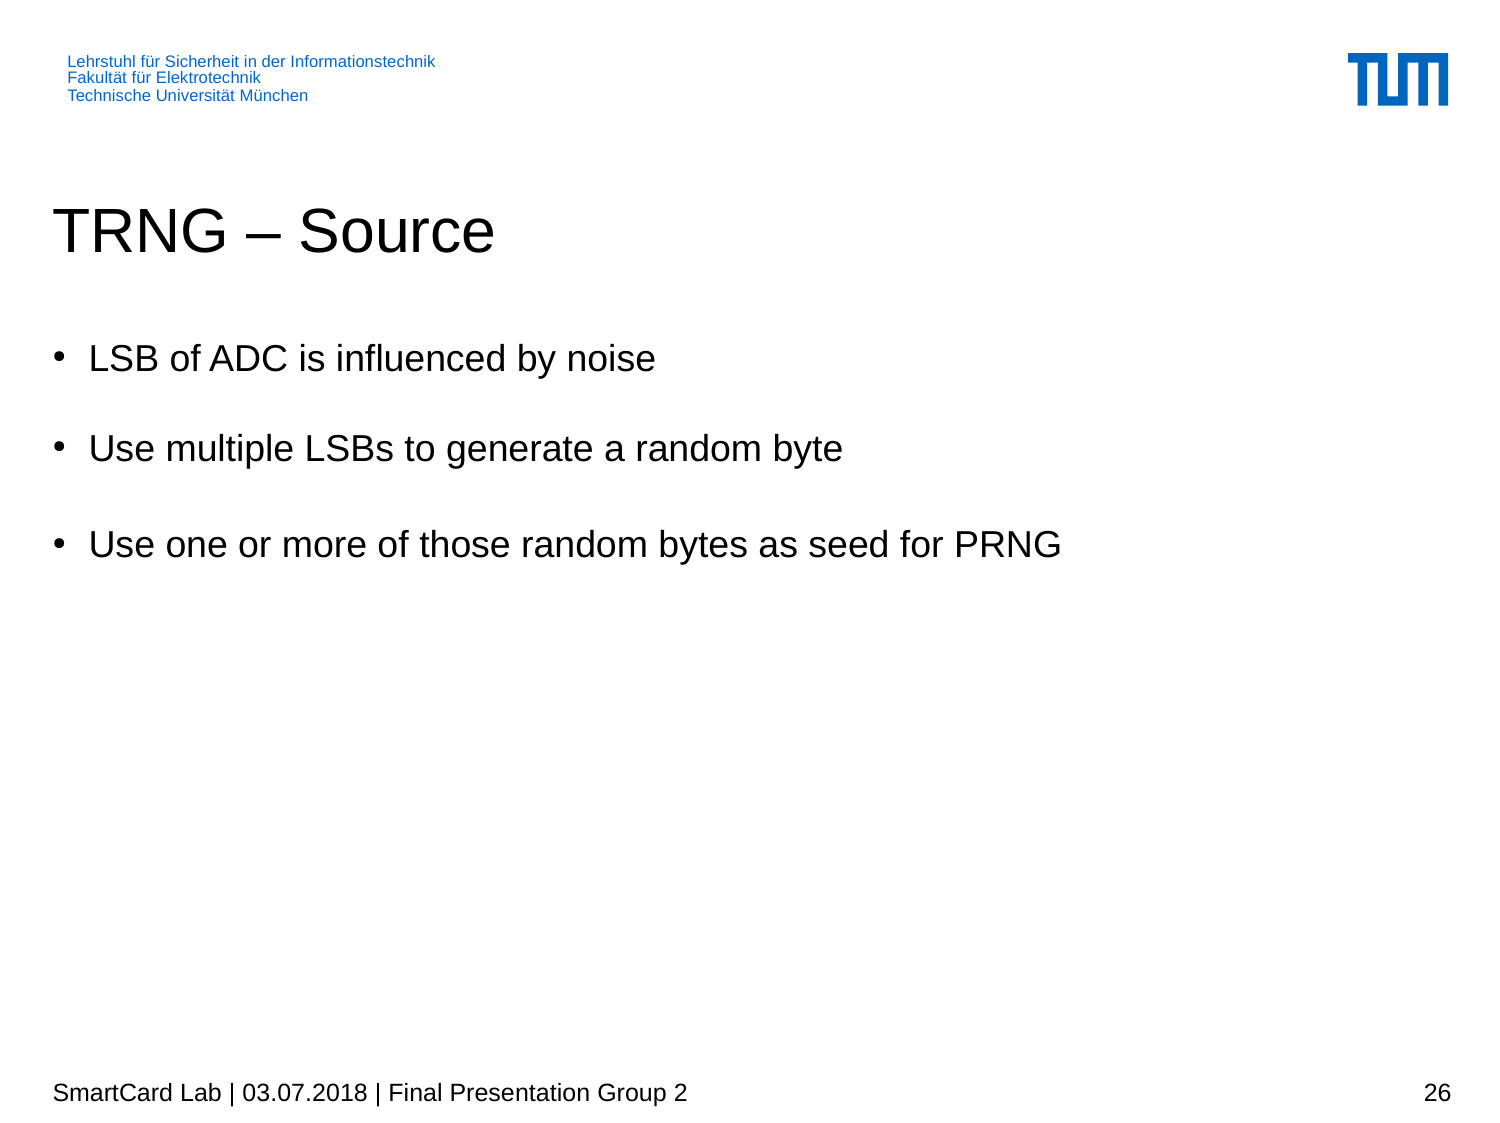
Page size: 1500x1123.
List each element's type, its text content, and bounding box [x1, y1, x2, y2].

title TRNG – Source [52, 195, 1453, 266]
list LSB of ADC is influenced by noise Use multiple LSBs to generate a random byte Use one or more of those random bytes as seed for PRNG [52, 330, 1453, 560]
